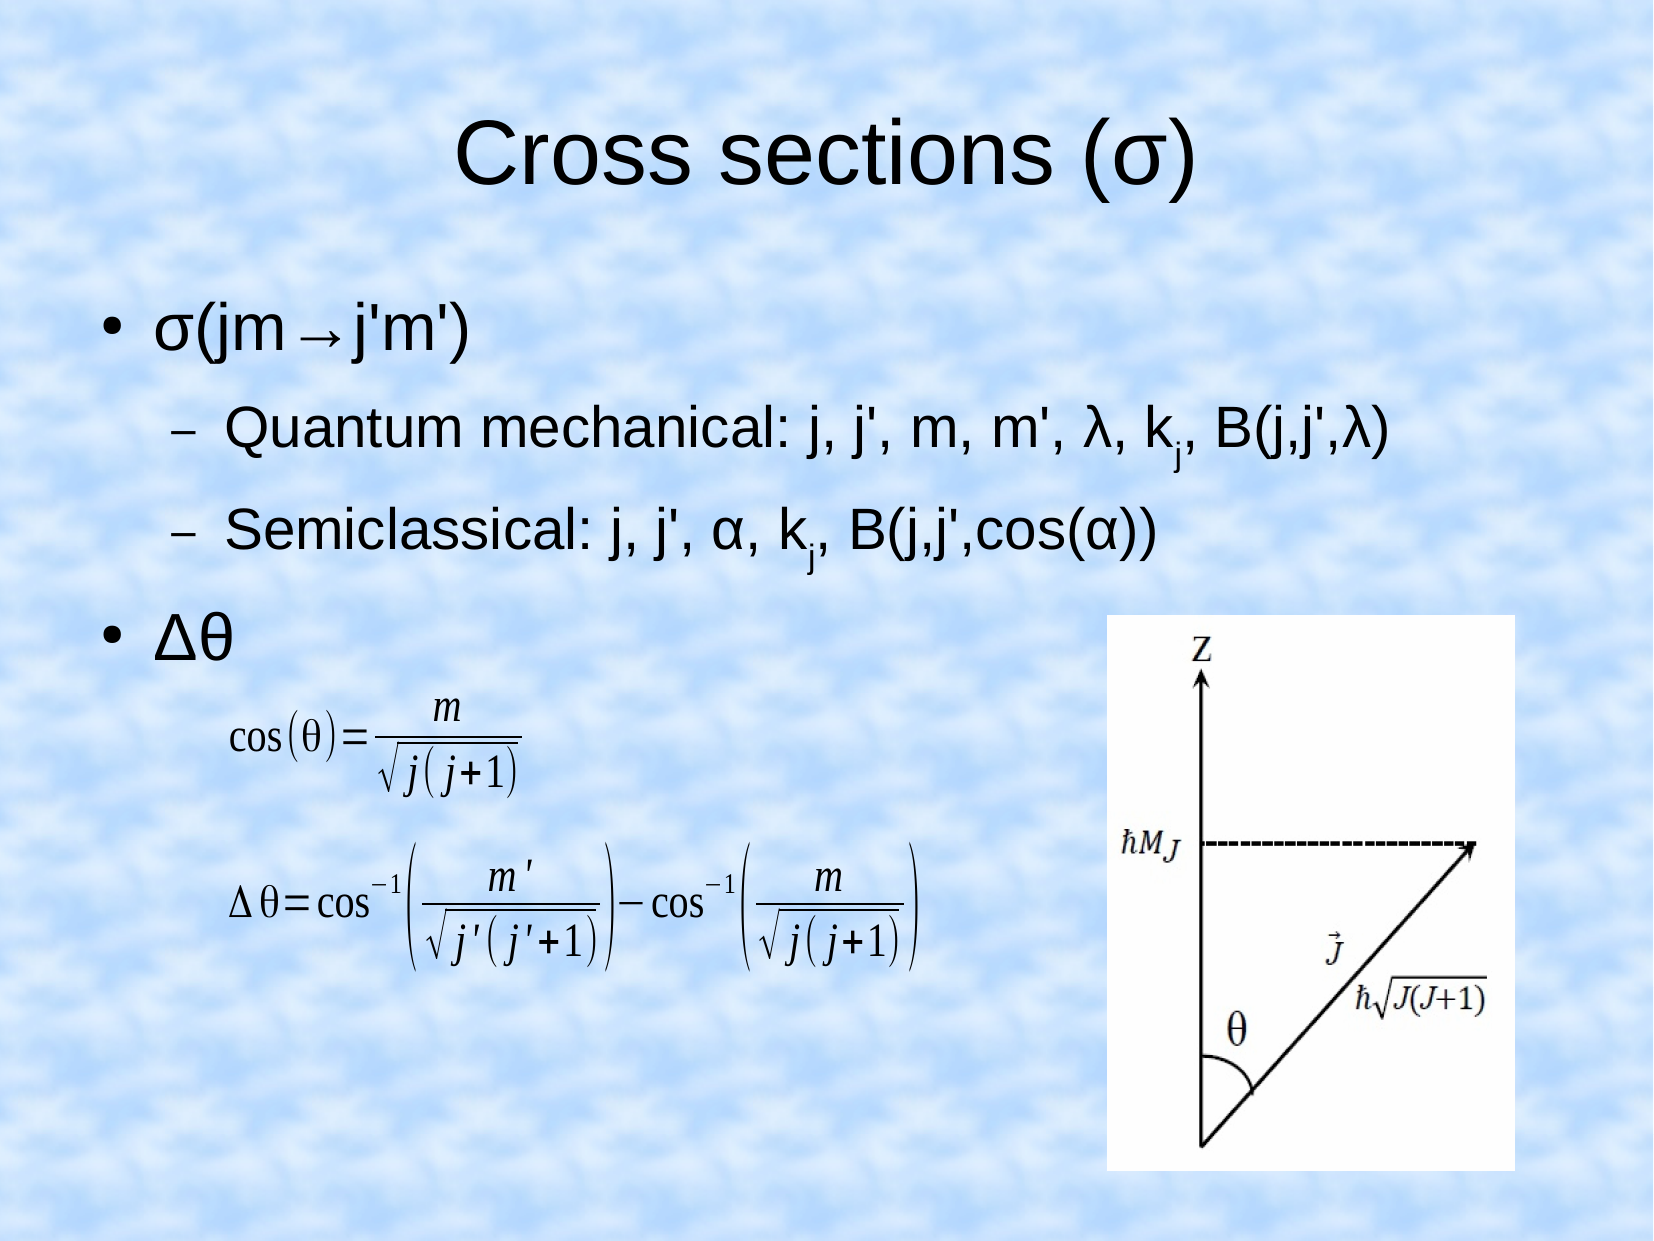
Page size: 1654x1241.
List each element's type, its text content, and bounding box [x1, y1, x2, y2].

chart [218, 840, 930, 976]
list σ(jm→j'm') Quantum mechanical: j, j', m, m', λ, kj, B(j,j',λ) Semiclassical: j, j', α, kj, B(j,j',cos(α)) Δθ [82, 290, 1571, 1010]
title Cross sections (σ) [82, 49, 1571, 257]
picture [0, 0, 1654, 1241]
chart [218, 679, 533, 802]
